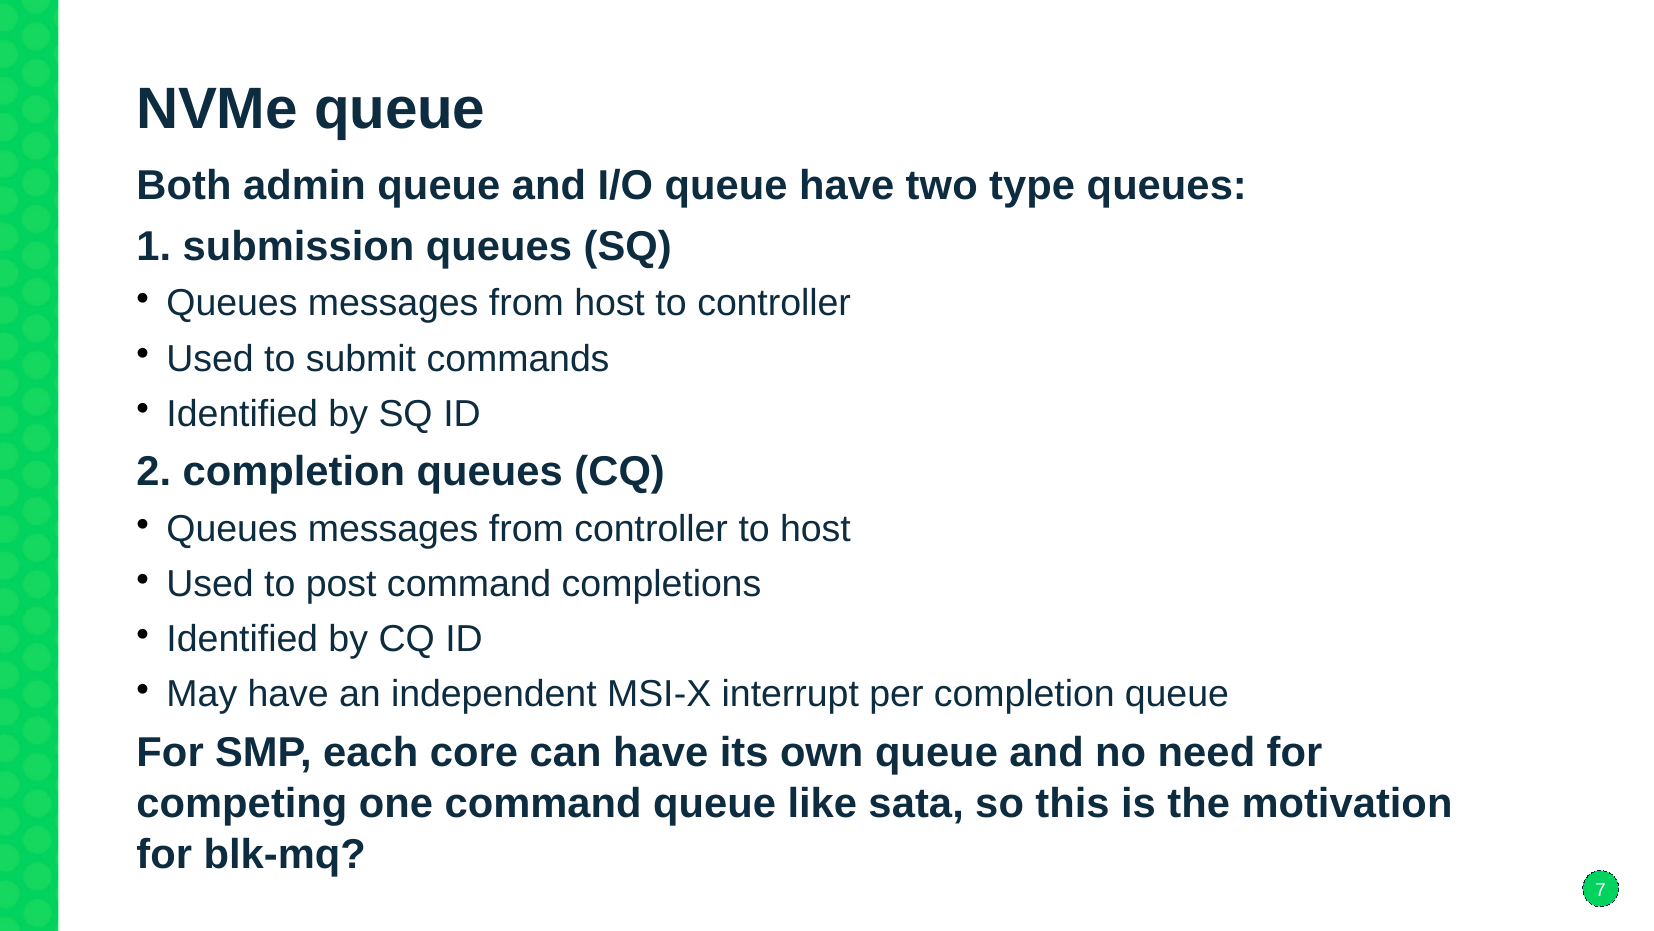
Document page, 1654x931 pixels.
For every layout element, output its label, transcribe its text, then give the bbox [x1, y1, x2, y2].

list Both admin queue and I/O queue have two type queues: 1. submission queues (SQ) Queues messages from host to controller Used to submit commands Identified by SQ ID 2. completion queues (CQ) Queues messages from controller to host Used to post command completions Identified by CQ ID May have an independent MSI-X interrupt per completion queue For SMP, each core can have its own queue and no need for competing one command queue like sata, so this is the motivation for blk-mq? [121, 150, 1531, 869]
picture [0, 0, 76, 931]
title NVMe queue [121, 31, 1531, 150]
